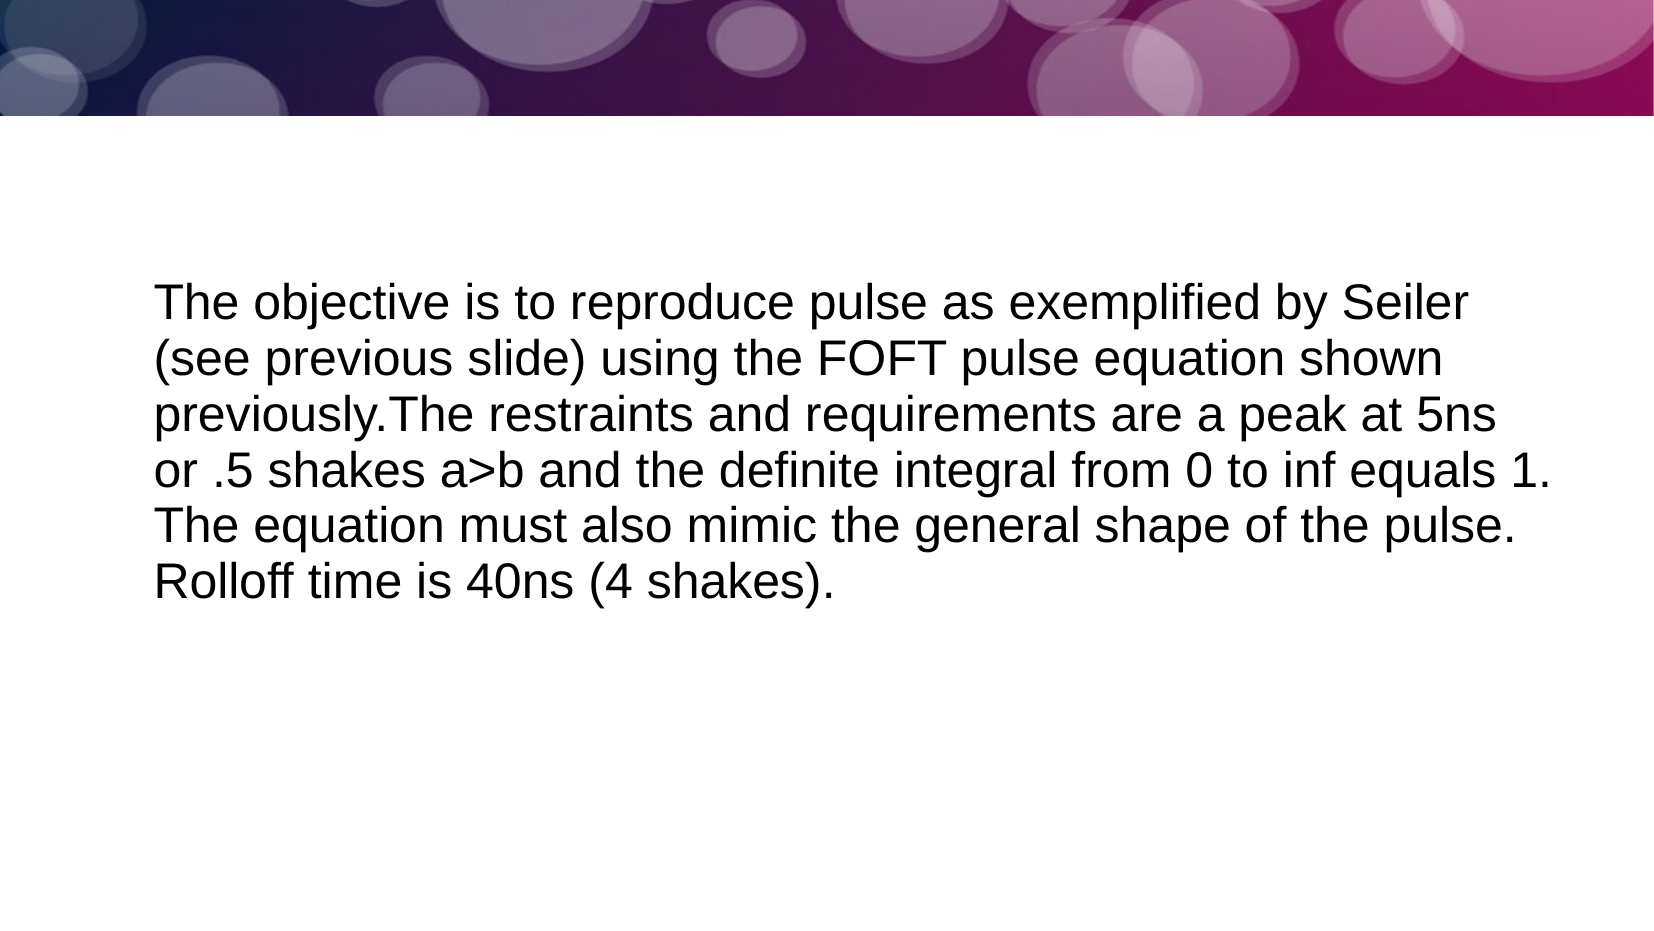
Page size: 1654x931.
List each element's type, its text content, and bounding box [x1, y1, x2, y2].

list The objective is to reproduce pulse as exemplified by Seiler (see previous slide) using the FOFT pulse equation shown previously.The restraints and requirements are a peak at 5ns or .5 shakes a>b and the definite integral from 0 to inf equals 1. The equation must also mimic the general shape of the pulse. Rolloff time is 40ns (4 shakes). [82, 274, 1571, 815]
picture [0, 0, 1654, 116]
